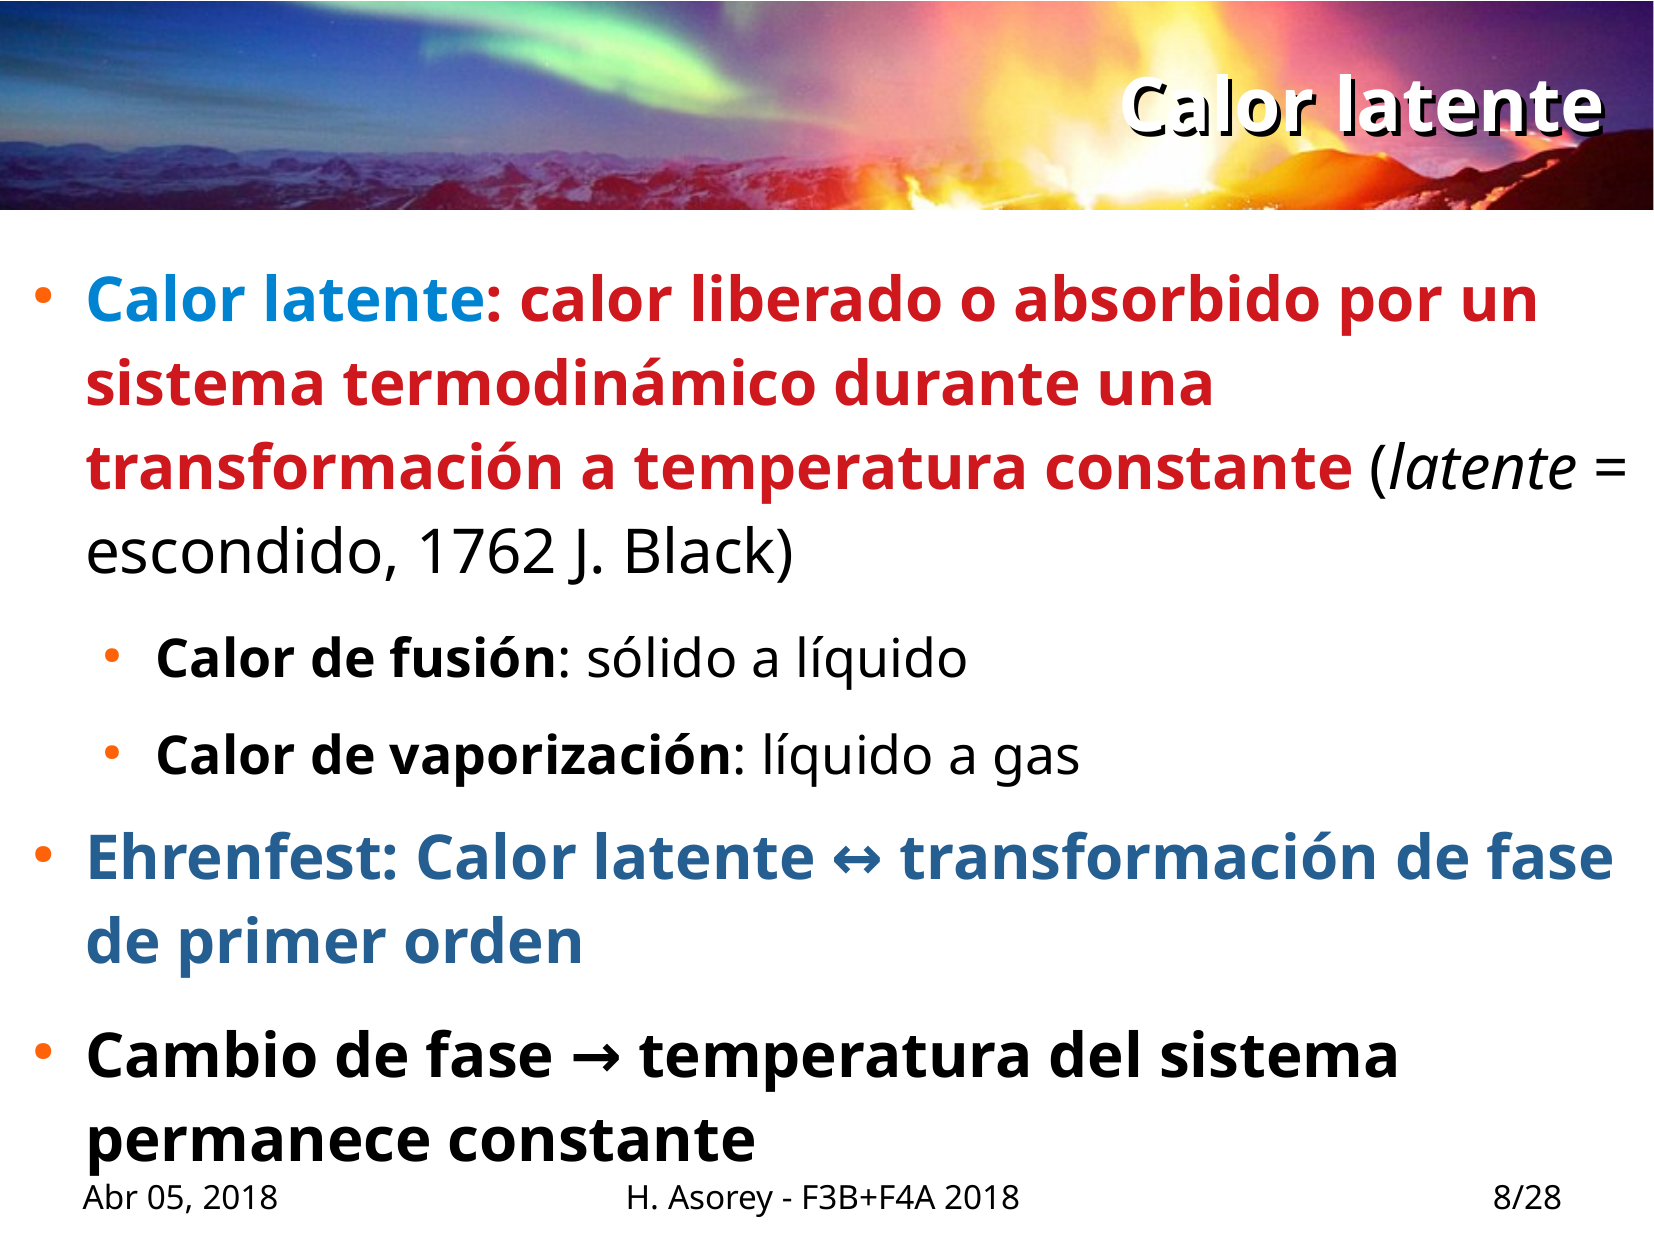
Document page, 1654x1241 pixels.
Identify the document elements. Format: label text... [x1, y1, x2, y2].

title Calor latente [45, 15, 1606, 191]
picture [0, 1, 1654, 210]
list Calor latente: calor liberado o absorbido por un sistema termodinámico durante una transformación a temperatura constante (latente = escondido, 1762 J. Black) Calor de fusión: sólido a líquido Calor de vaporización: líquido a gas Ehrenfest: Calor latente ↔ transformación de fase de primer orden Cambio de fase → temperatura del sistema permanece constante [15, 255, 1636, 1186]
